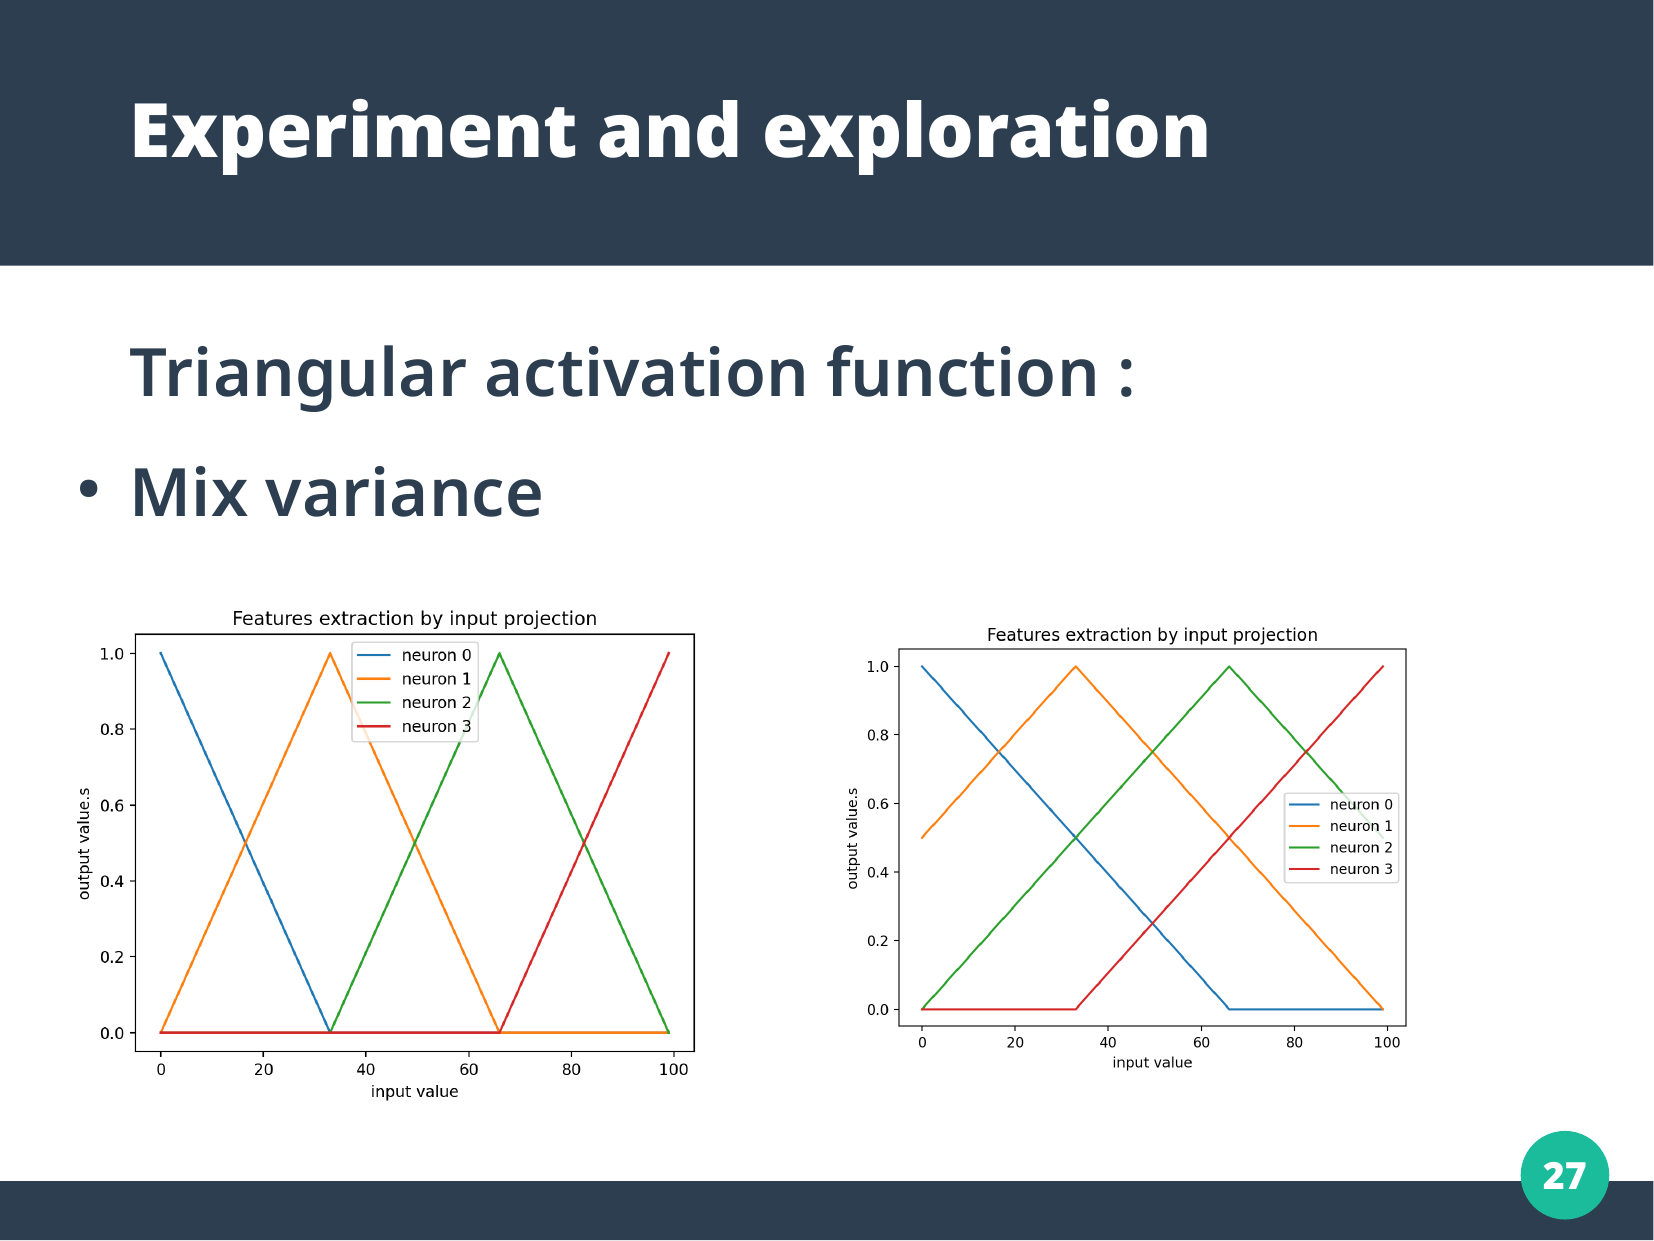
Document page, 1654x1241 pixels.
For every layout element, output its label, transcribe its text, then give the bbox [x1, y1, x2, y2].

picture [817, 590, 1471, 1081]
list Triangular activation function : Mix variance [59, 324, 1595, 1152]
picture [45, 569, 766, 1111]
title Experiment and exploration [59, 49, 1595, 207]
